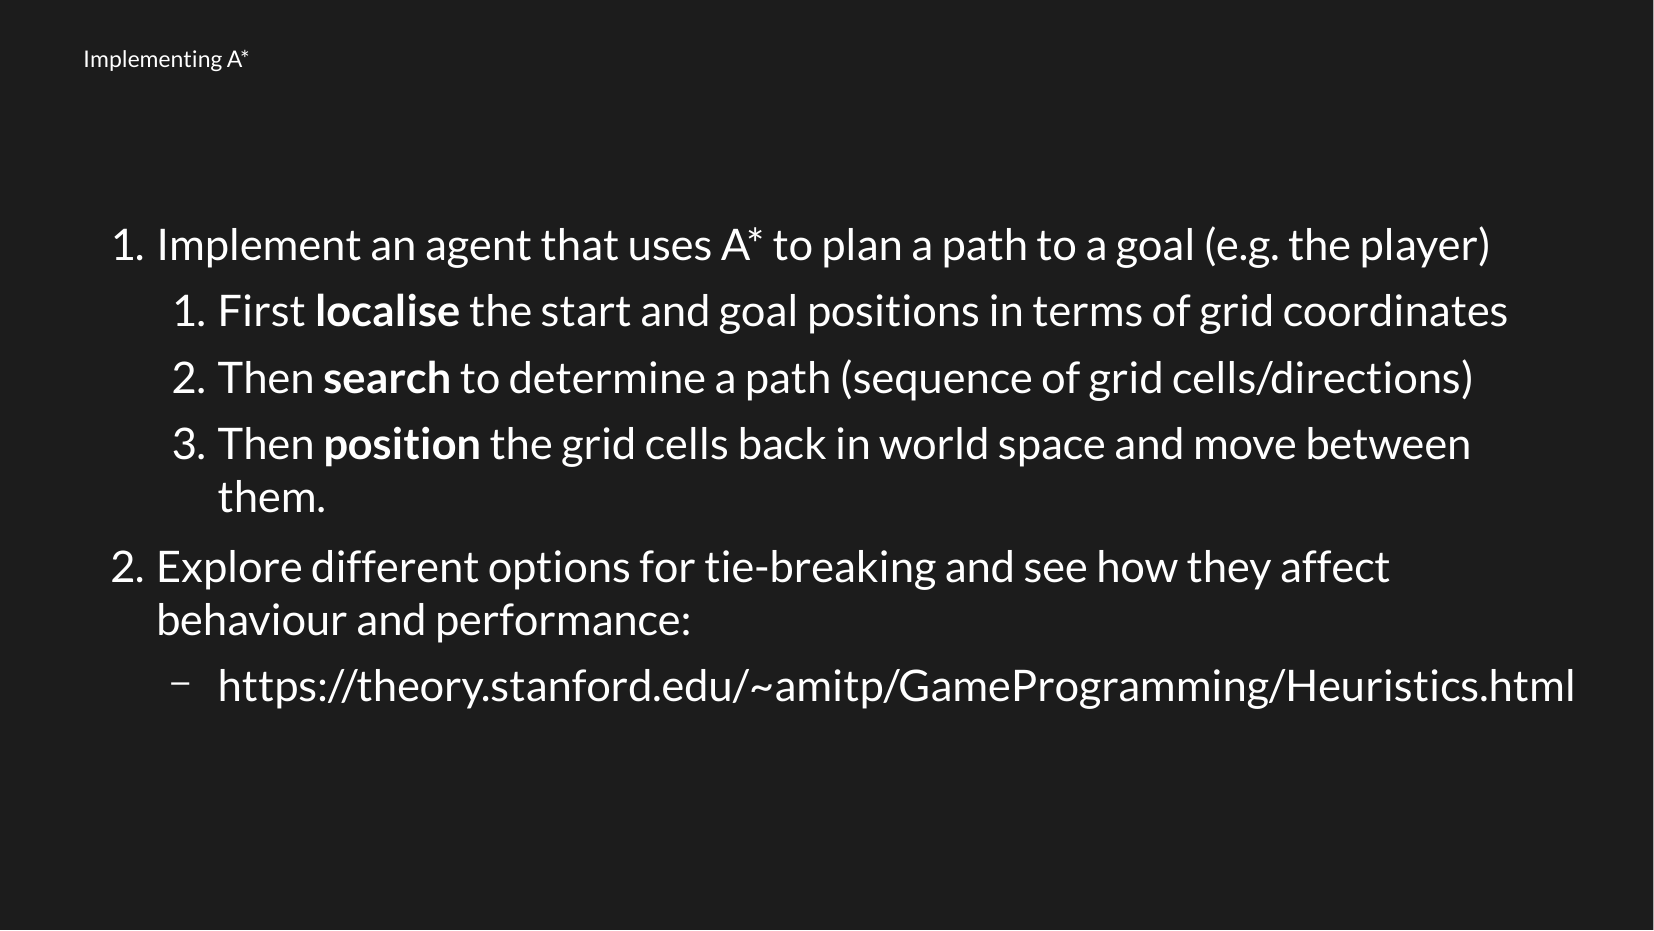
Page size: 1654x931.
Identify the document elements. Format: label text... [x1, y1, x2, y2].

list Implement an agent that uses A* to plan a path to a goal (e.g. the player) First localise the start and goal positions in terms of grid coordinates Then search to determine a path (sequence of grid cells/directions) Then position the grid cells back in world space and move between them. Explore different options for tie-breaking and see how they affect behaviour and performance: https://theory.stanford.edu/~amitp/GameProgramming/Heuristics.html [94, 217, 1583, 839]
title Implementing A* [83, 0, 1571, 119]
